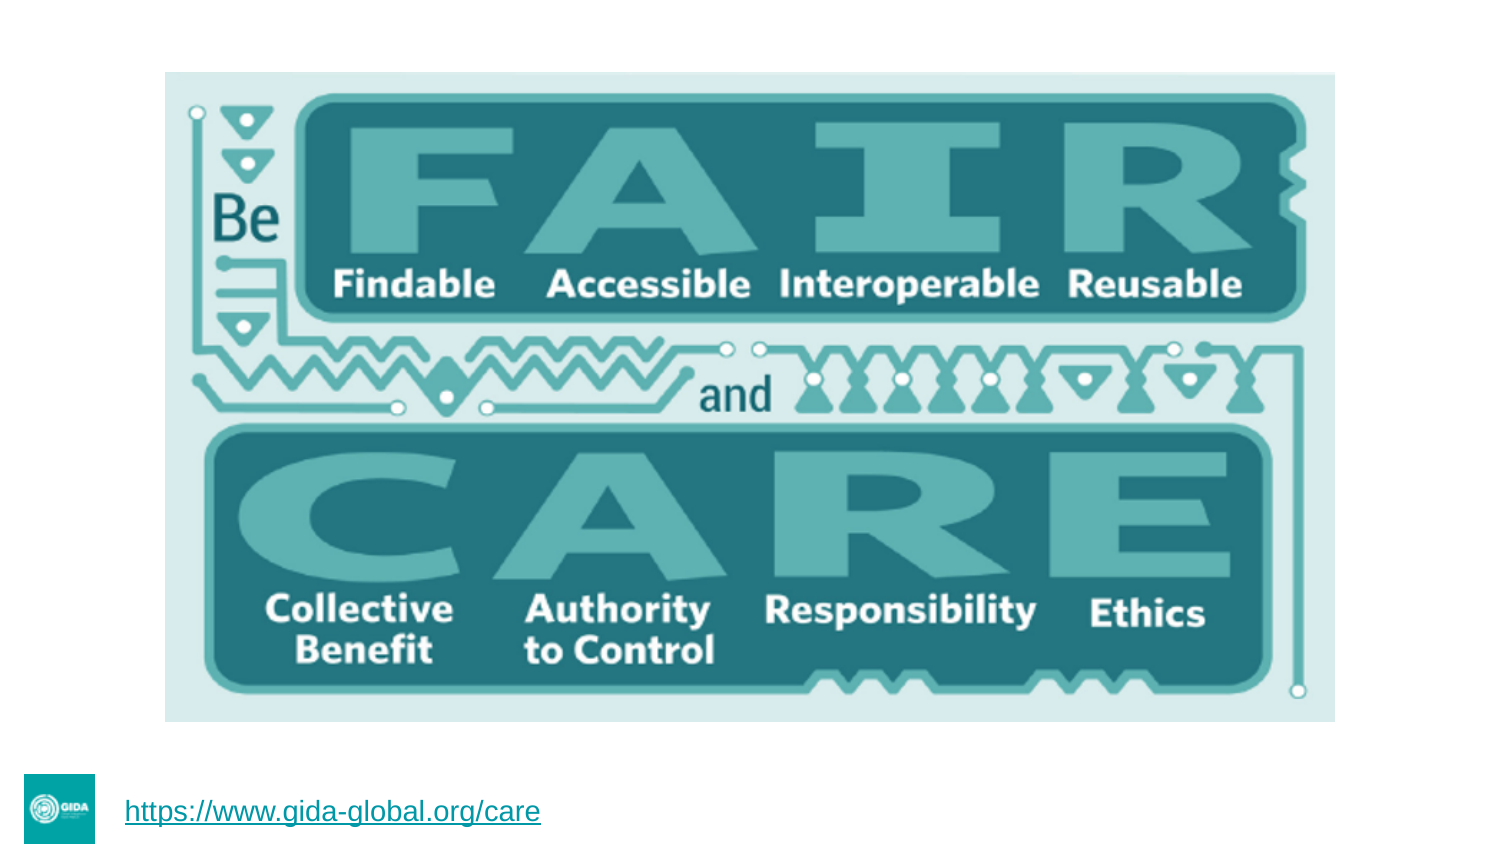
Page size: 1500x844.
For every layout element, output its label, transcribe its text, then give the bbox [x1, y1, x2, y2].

picture [165, 72, 1335, 722]
text_box https://www.gida-global.org/care [109, 777, 1171, 843]
picture [24, 774, 95, 844]
